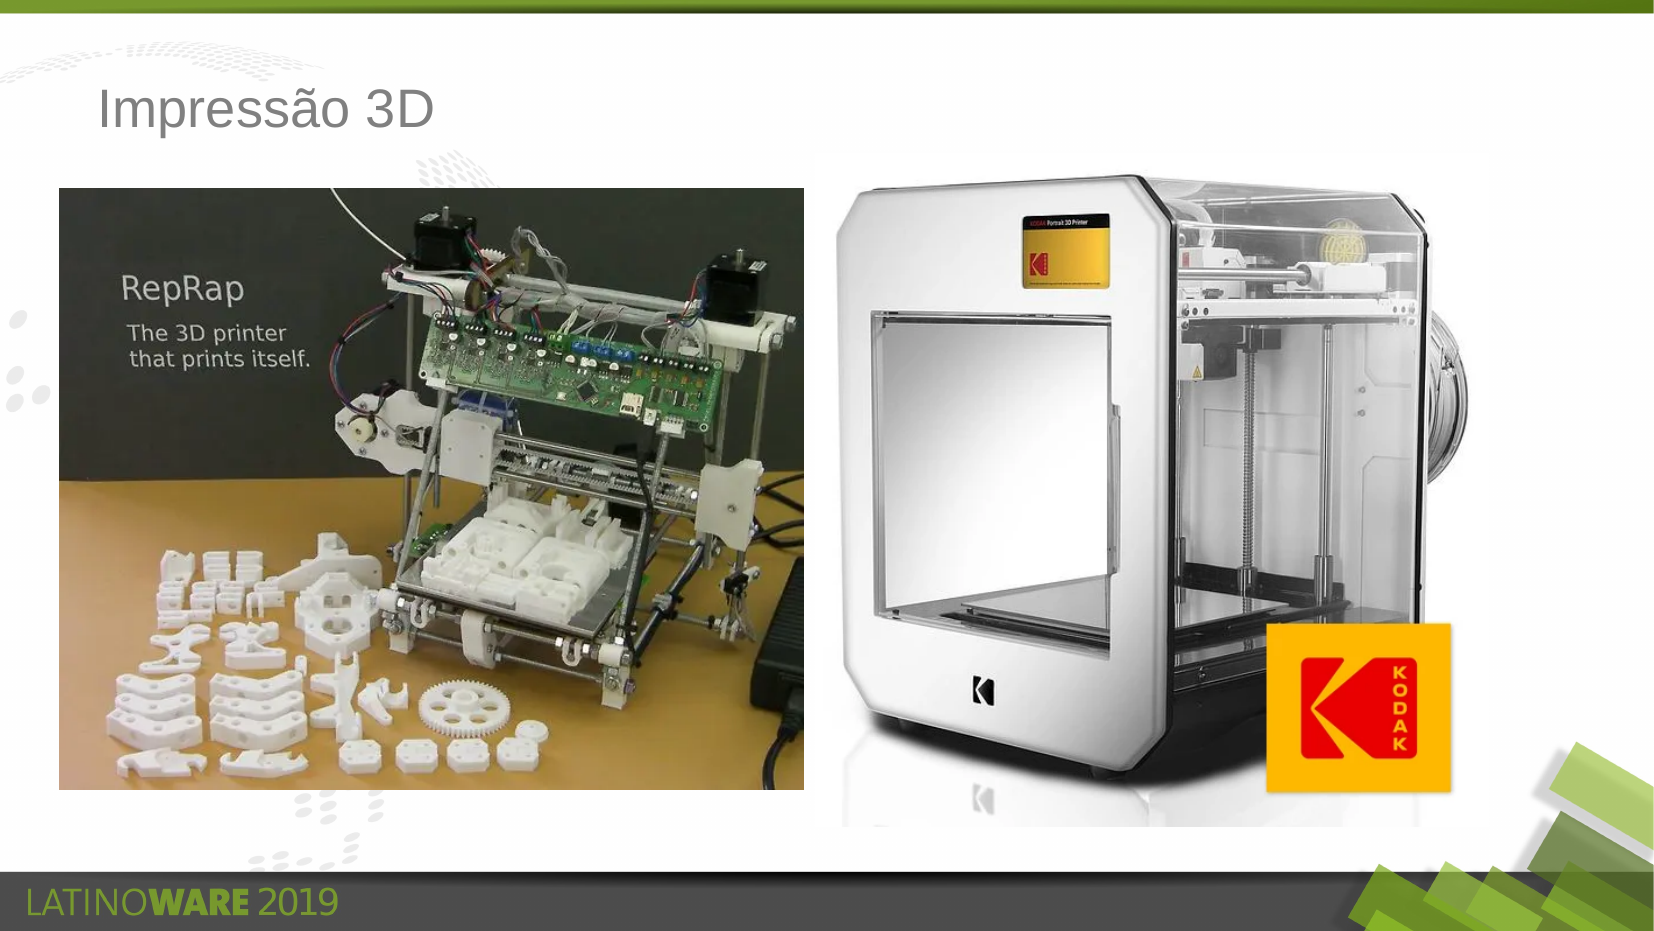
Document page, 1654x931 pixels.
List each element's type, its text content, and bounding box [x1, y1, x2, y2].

text_box Impressão 3D [82, 70, 1571, 827]
picture [0, 0, 1654, 931]
